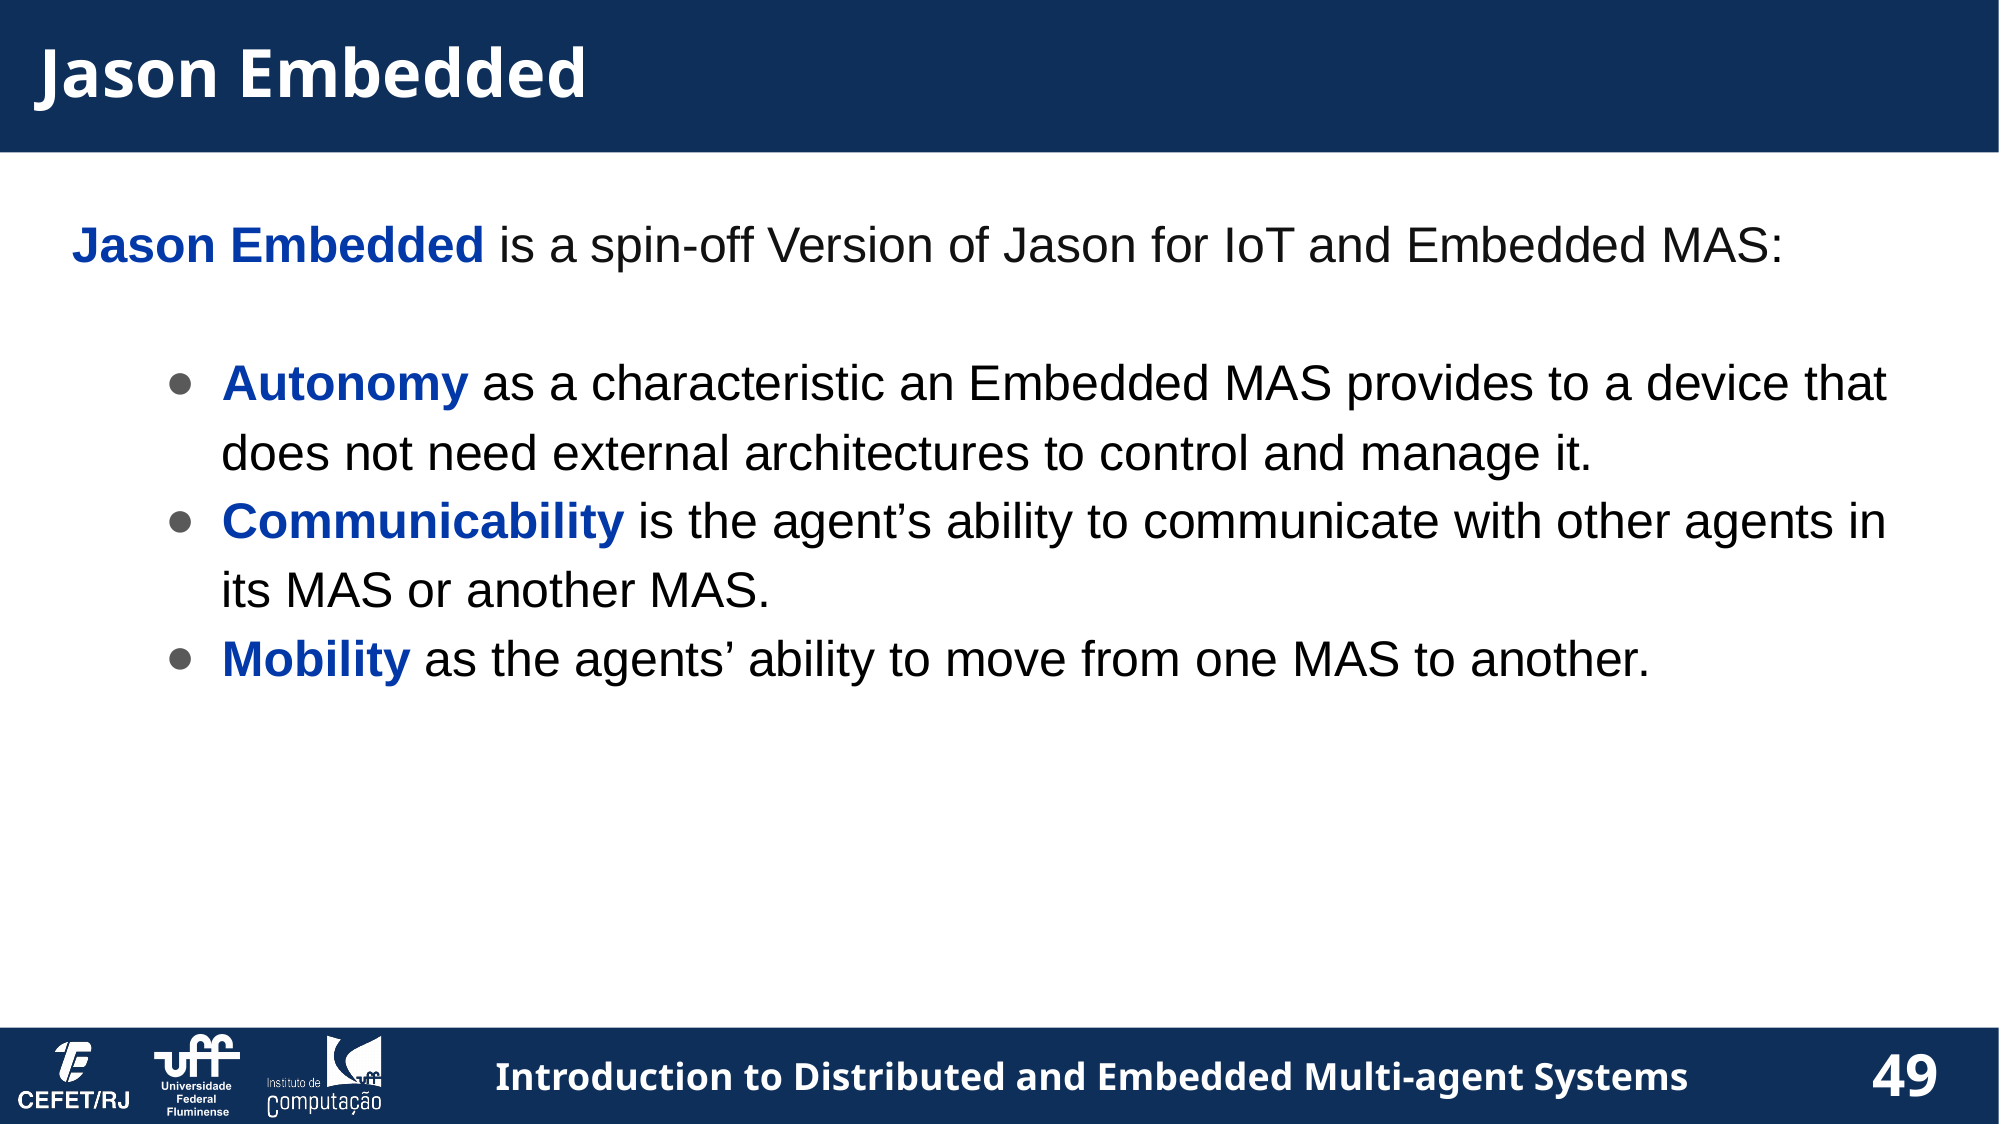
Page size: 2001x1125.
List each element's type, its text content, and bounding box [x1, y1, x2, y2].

picture [153, 1033, 241, 1121]
picture [18, 1021, 129, 1125]
picture [265, 1033, 383, 1118]
text_box Jason Embedded [25, 23, 1999, 119]
text_box Jason Embedded is a spin-off Version of Jason for IoT and Embedded MAS: Autonomy as a characteristic an Embedded MAS provides to a device that does not need external architectures to control and manage it. Communicability is the agent’s ability to communicate with other agents in its MAS or another MAS. Mobility as the agents’ ability to move from one MAS to another. [57, 188, 1967, 1016]
